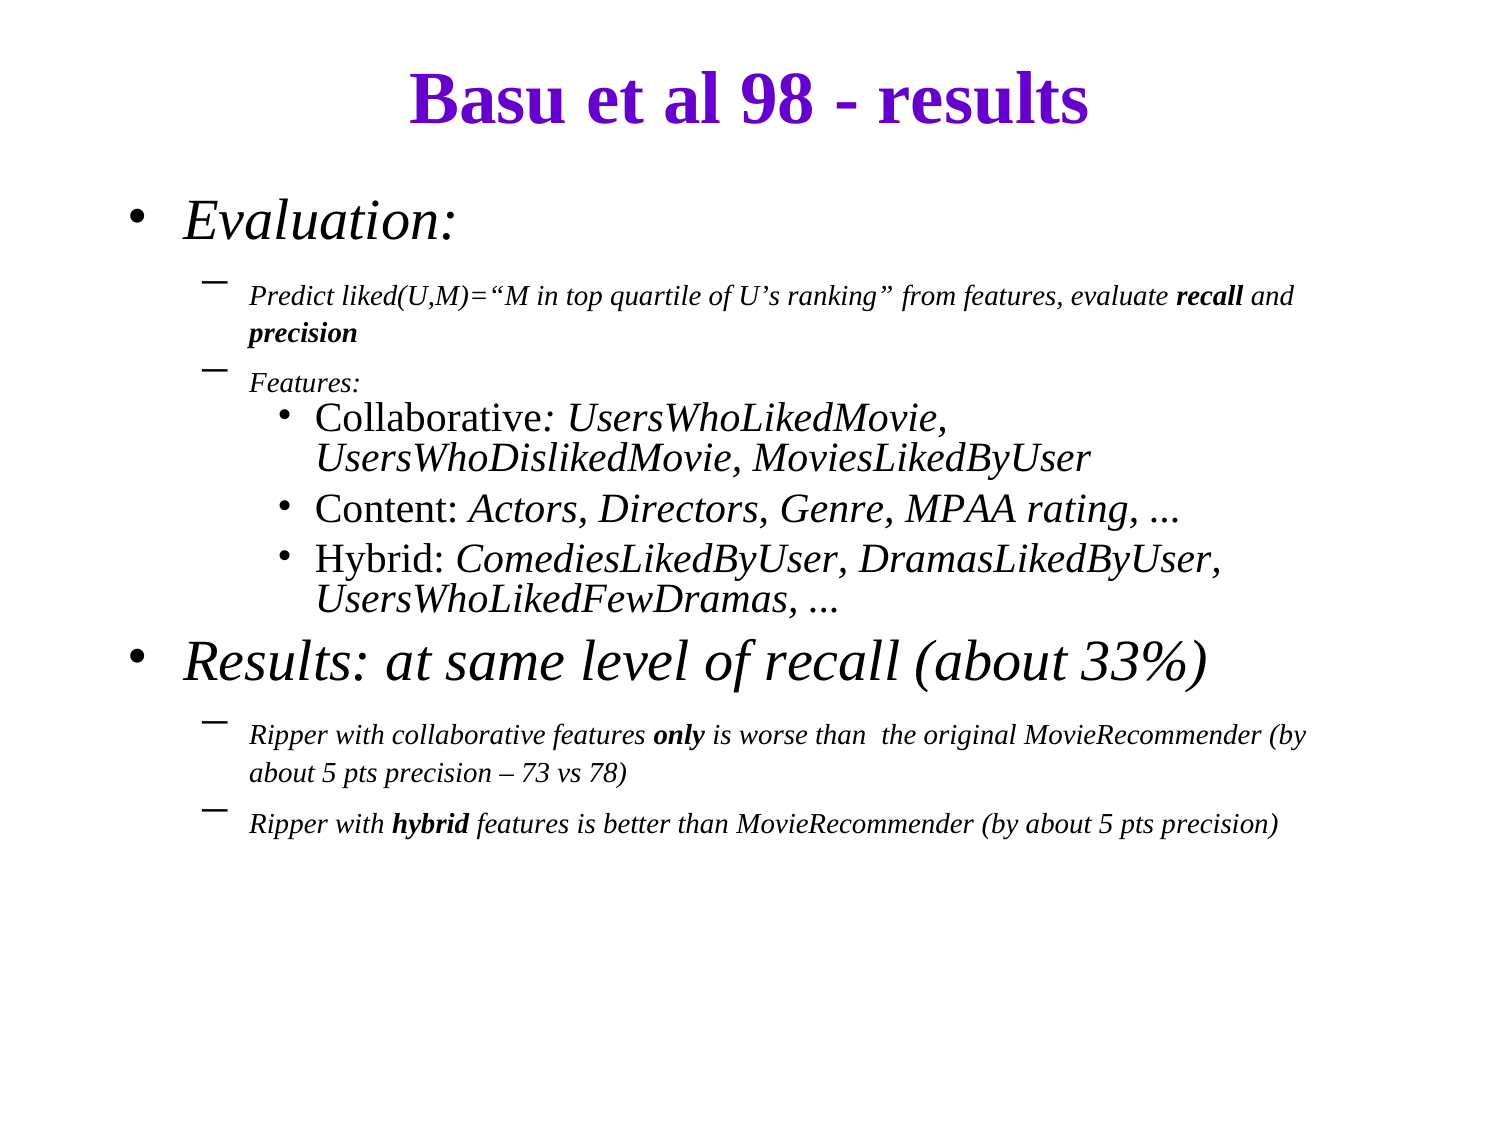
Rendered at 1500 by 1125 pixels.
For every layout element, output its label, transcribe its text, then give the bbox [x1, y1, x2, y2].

title Basu et al 98 - results [112, 0, 1388, 187]
list Evaluation: Predict liked(U,M)=“M in top quartile of U’s ranking” from features, evaluate recall and precision Features: Collaborative: UsersWhoLikedMovie, UsersWhoDislikedMovie, MoviesLikedByUser Content: Actors, Directors, Genre, MPAA rating, ... Hybrid: ComediesLikedByUser, DramasLikedByUser, UsersWhoLikedFewDramas, ... Results: at same level of recall (about 33%) Ripper with collaborative features only is worse than the original MovieRecommender (by about 5 pts precision – 73 vs 78) Ripper with hybrid features is better than MovieRecommender (by about 5 pts precision) [112, 187, 1388, 1000]
